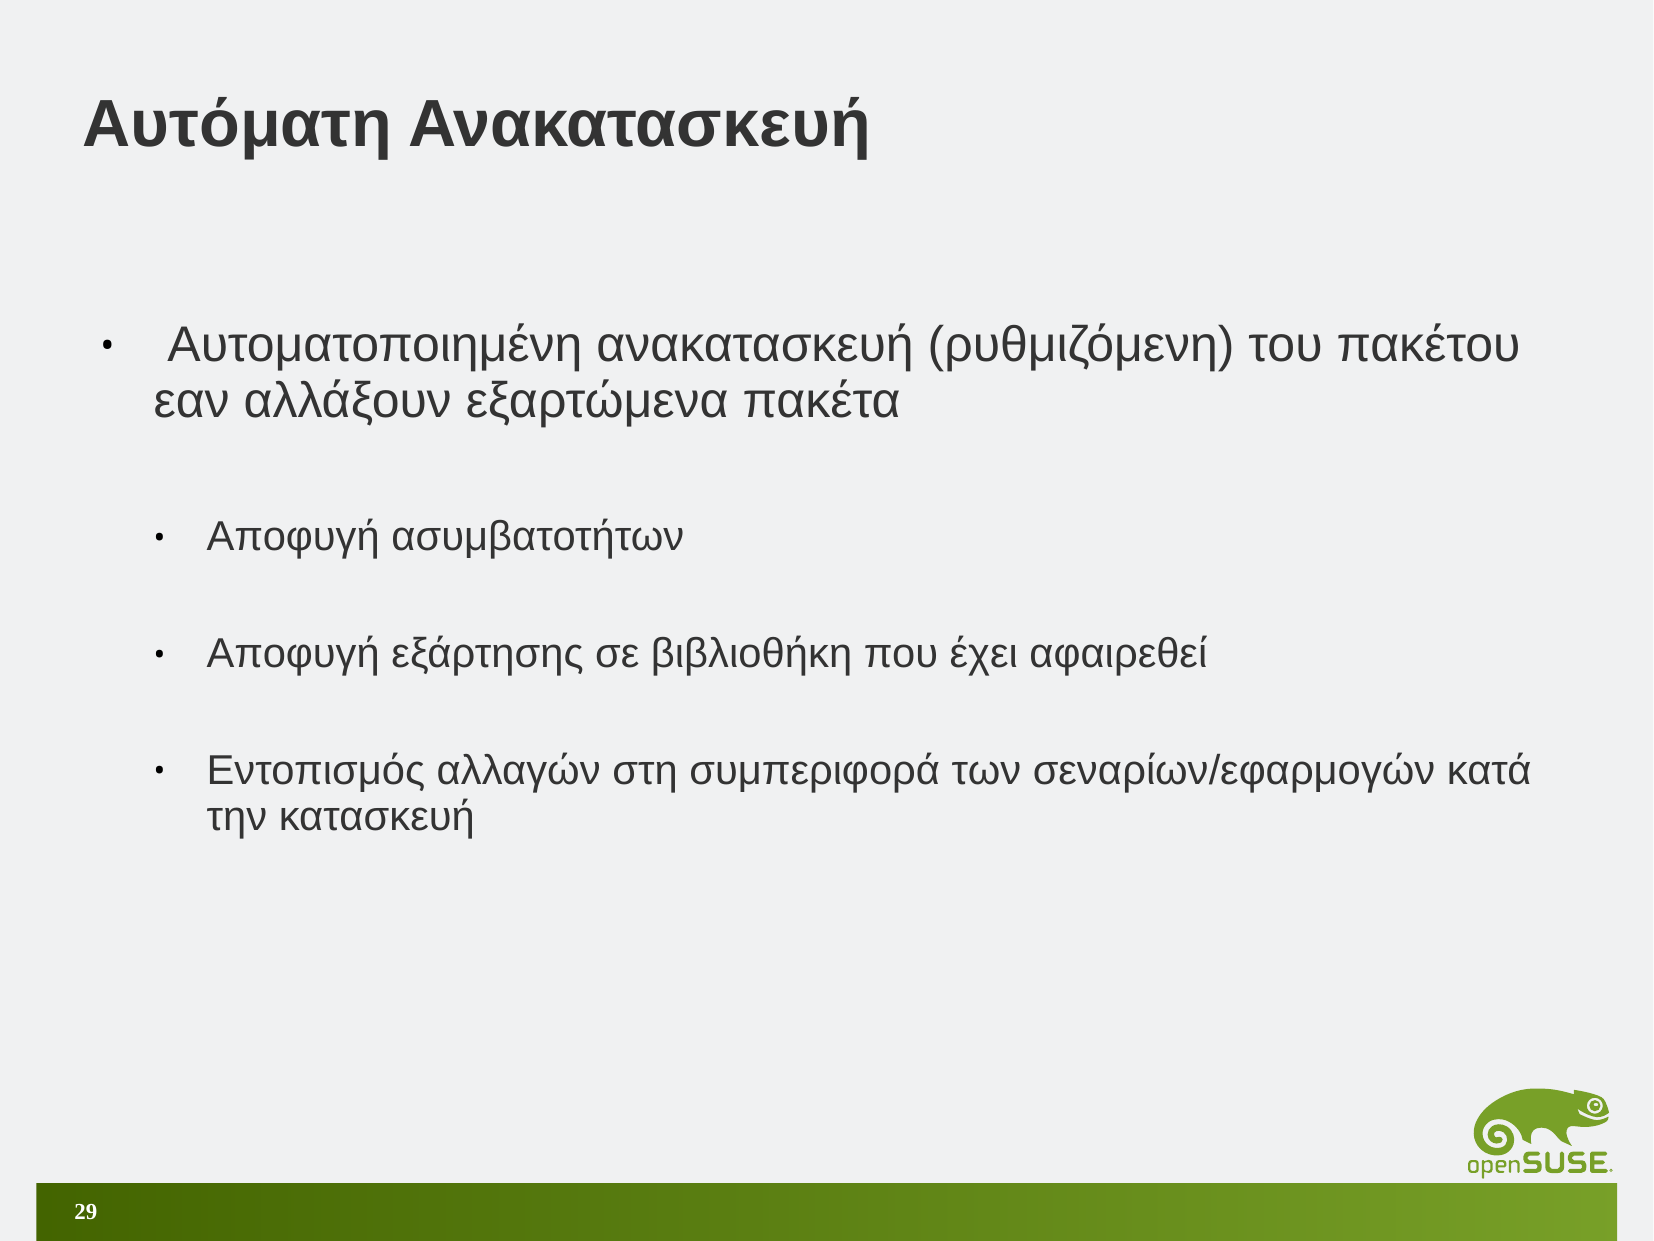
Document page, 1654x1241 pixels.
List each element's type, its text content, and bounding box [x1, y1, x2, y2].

title Αυτόματη Ανακατασκευή [82, 49, 1571, 198]
list Αυτοματοποιημένη ανακατασκευή (ρυθμιζόμενη) του πακέτου εαν αλλάξουν εξαρτώμενα πακέτα Αποφυγή ασυμβατοτήτων Αποφυγή εξάρτησης σε βιβλιοθήκη που έχει αφαιρεθεί Εντοπισμός αλλαγών στη συμπεριφορά των σεναρίων/εφαρμογών κατά την κατασκευή [82, 231, 1571, 1050]
picture [0, 0, 1654, 1241]
